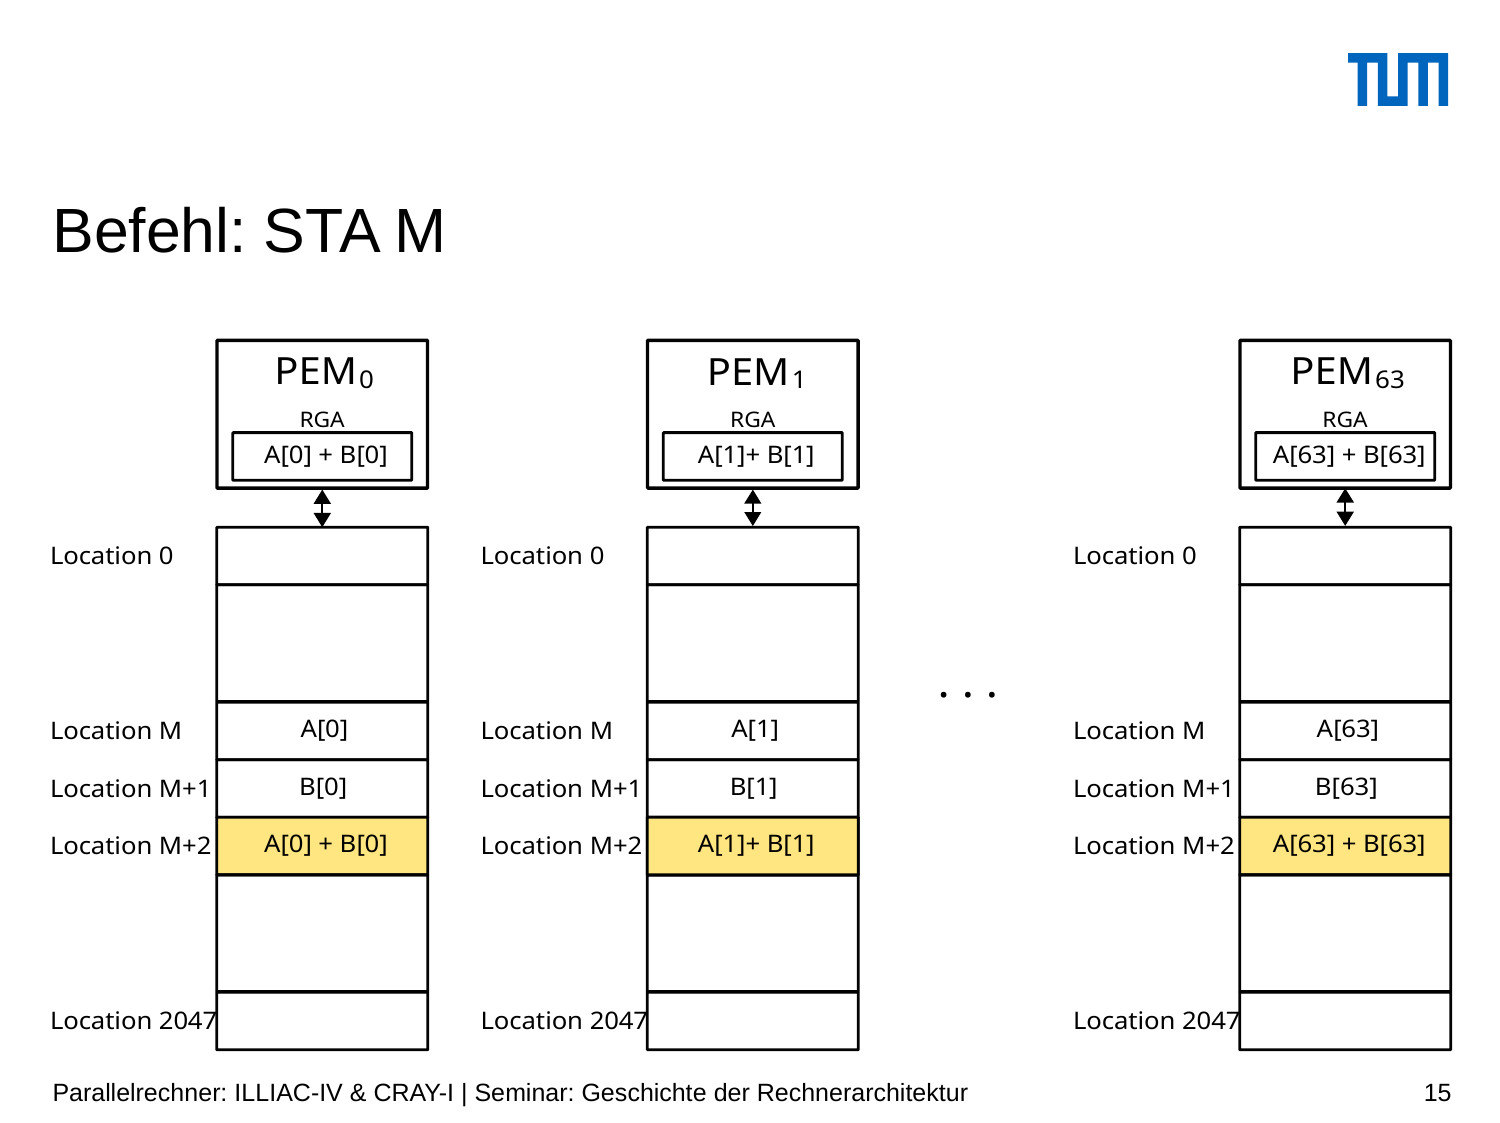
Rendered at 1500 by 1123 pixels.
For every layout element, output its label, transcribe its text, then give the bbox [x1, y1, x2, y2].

title Befehl: STA M [52, 199, 1453, 262]
picture [52, 338, 1453, 1052]
